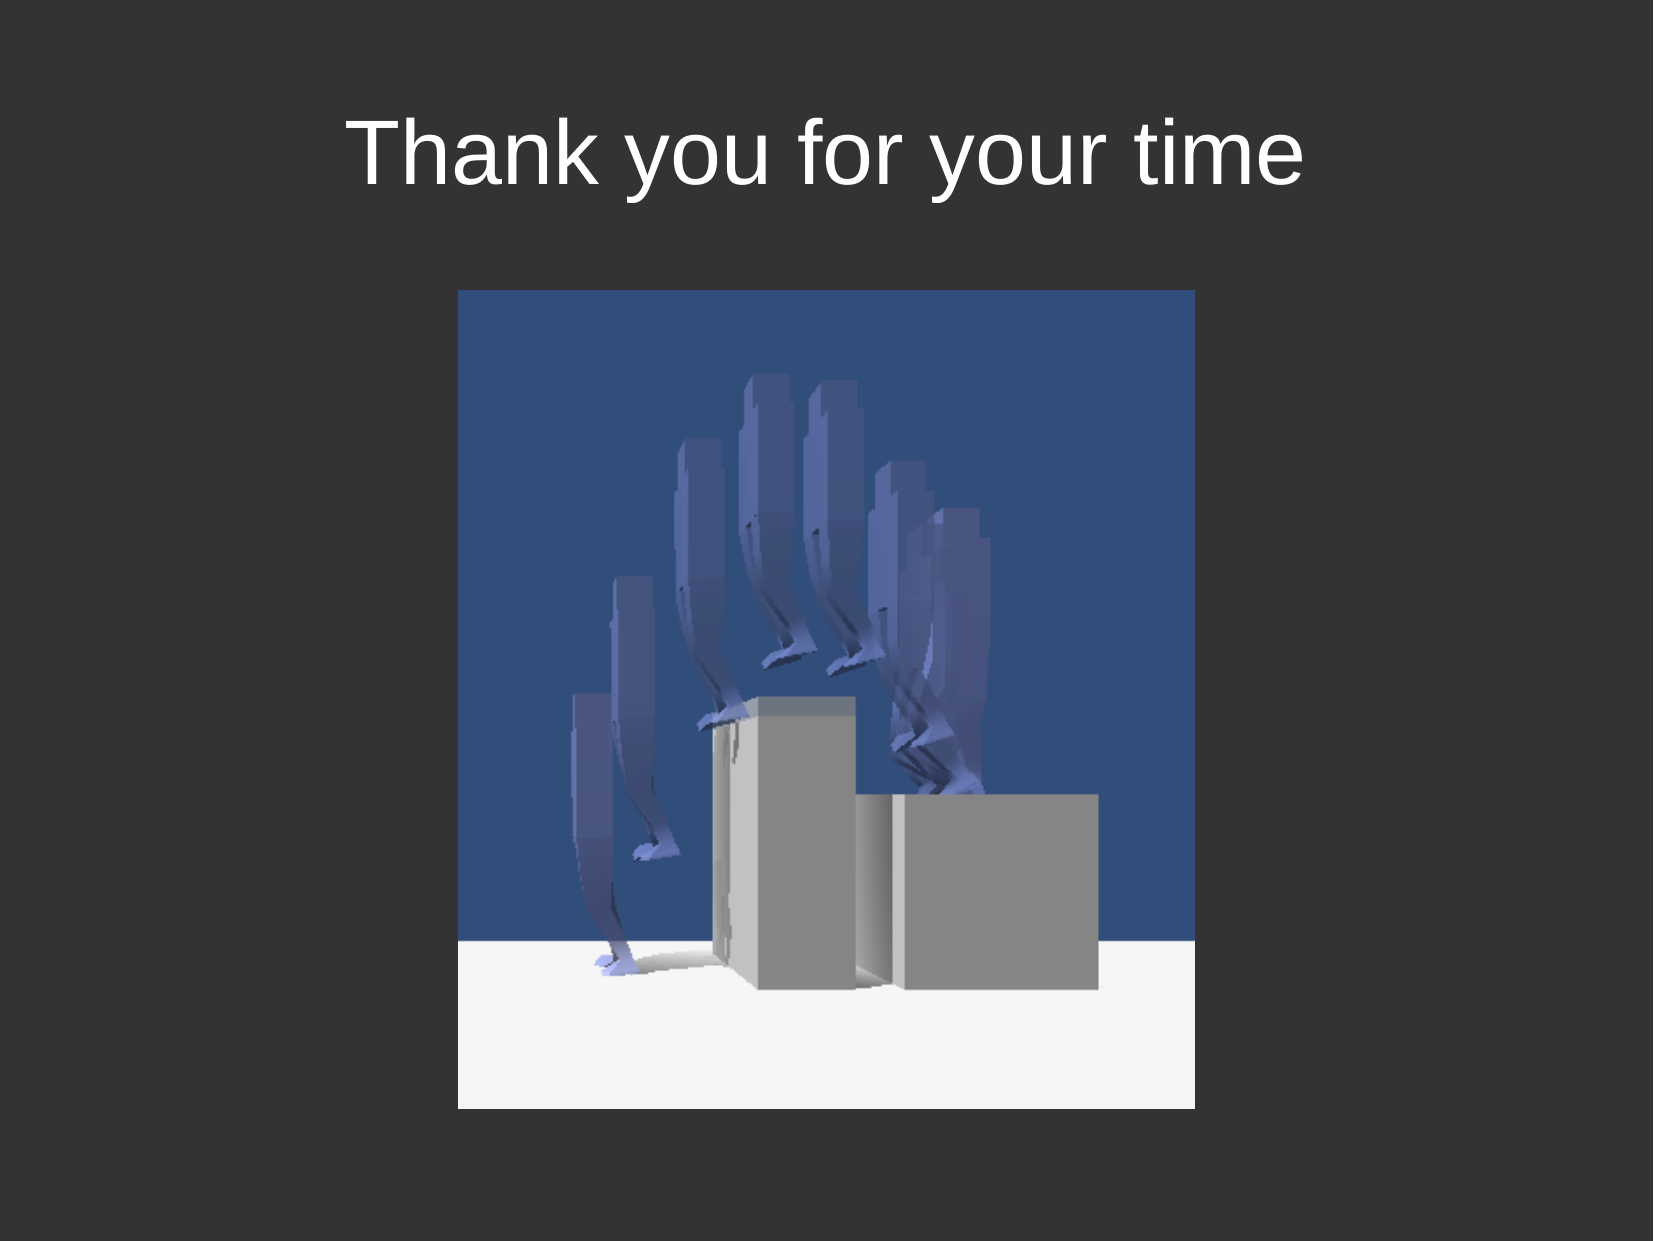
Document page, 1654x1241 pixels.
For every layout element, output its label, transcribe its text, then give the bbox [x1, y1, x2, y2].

title Thank you for your time [82, 49, 1571, 257]
picture [458, 290, 1195, 1109]
